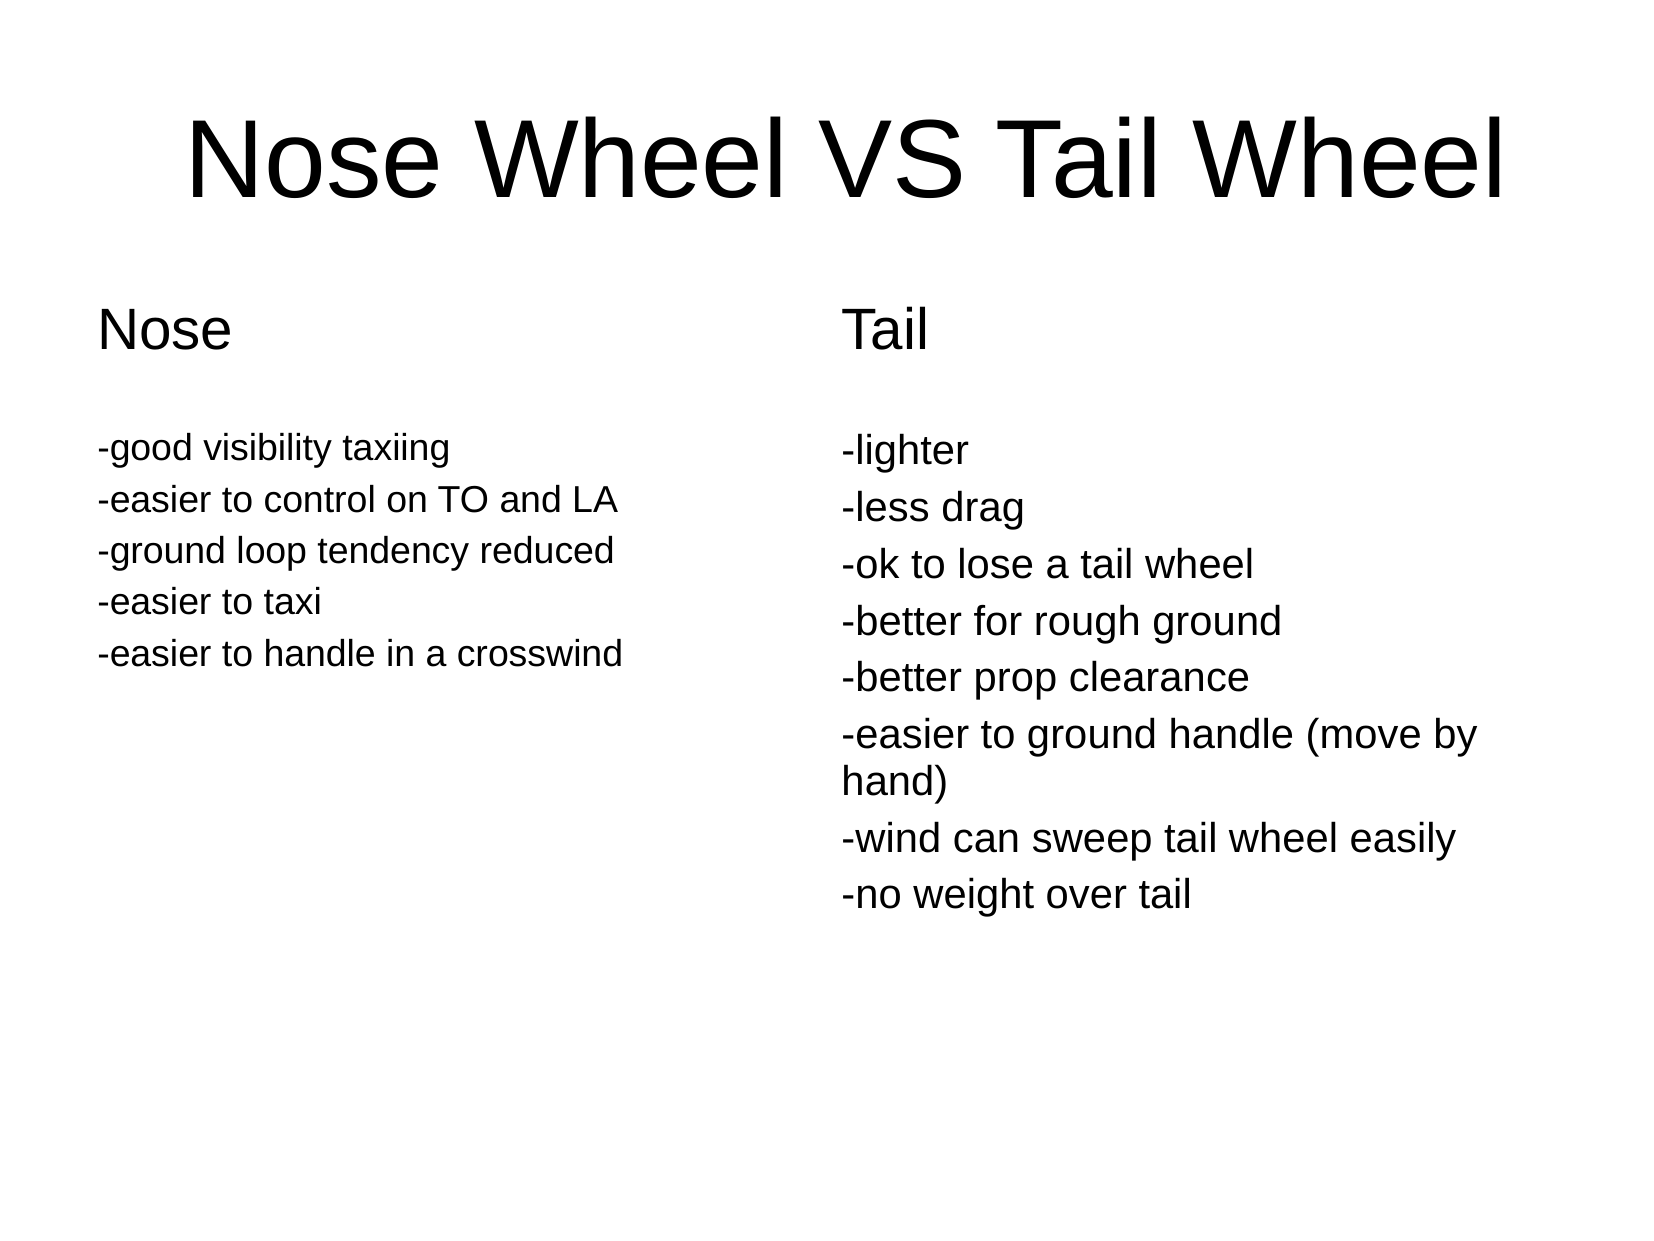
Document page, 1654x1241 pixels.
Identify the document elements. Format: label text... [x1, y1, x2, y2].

table_header Nose [83, 289, 827, 419]
table_cell -good visibility taxiing -easier to control on TO and LA -ground loop tendency reduced -easier to taxi -easier to handle in a crosswind [83, 419, 827, 1013]
table_cell -lighter -less drag -ok to lose a tail wheel -better for rough ground -better prop clearance -easier to ground handle (move by hand) -wind can sweep tail wheel easily -no weight over tail [827, 419, 1571, 1013]
title Nose Wheel VS Tail Wheel [82, 0, 1571, 309]
table_header Tail [827, 289, 1571, 419]
